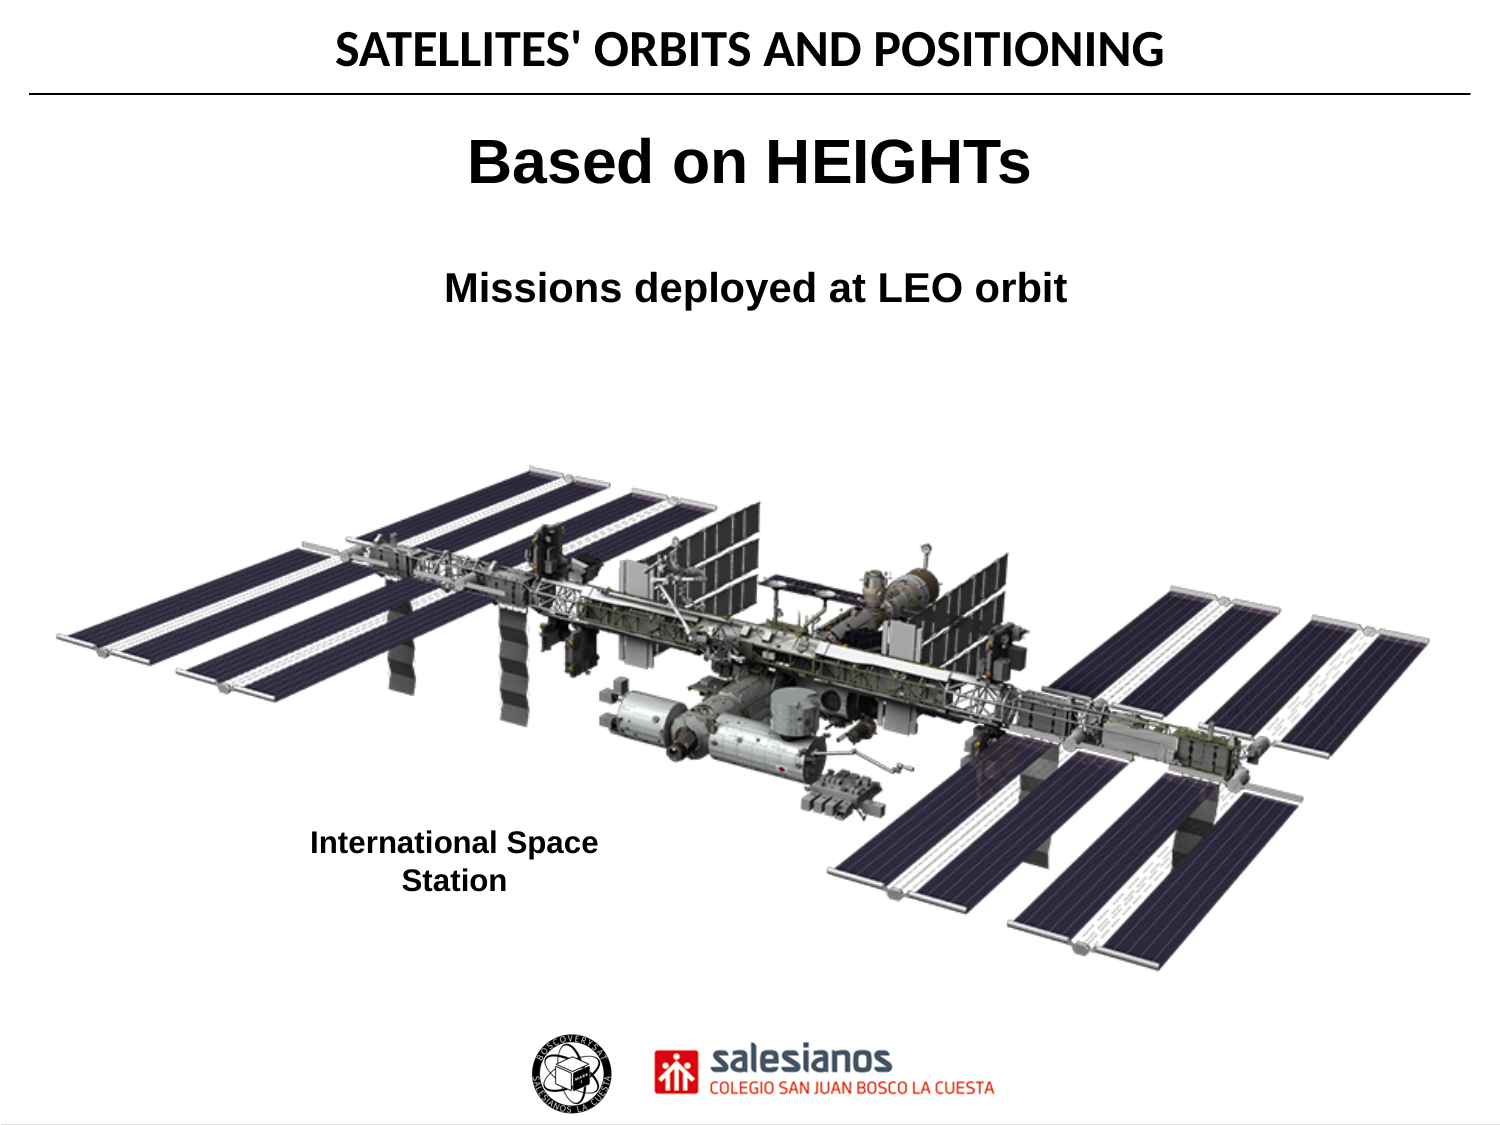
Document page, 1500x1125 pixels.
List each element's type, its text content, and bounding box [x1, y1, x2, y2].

text_box Based on HEIGHTs [35, 113, 1465, 204]
text_box SATELLITES' ORBITS AND POSITIONING [23, 7, 1477, 85]
text_box International Space Station [277, 814, 632, 905]
picture [0, 0, 1500, 1125]
text_box Missions deployed at LEO orbit [70, 253, 1441, 319]
